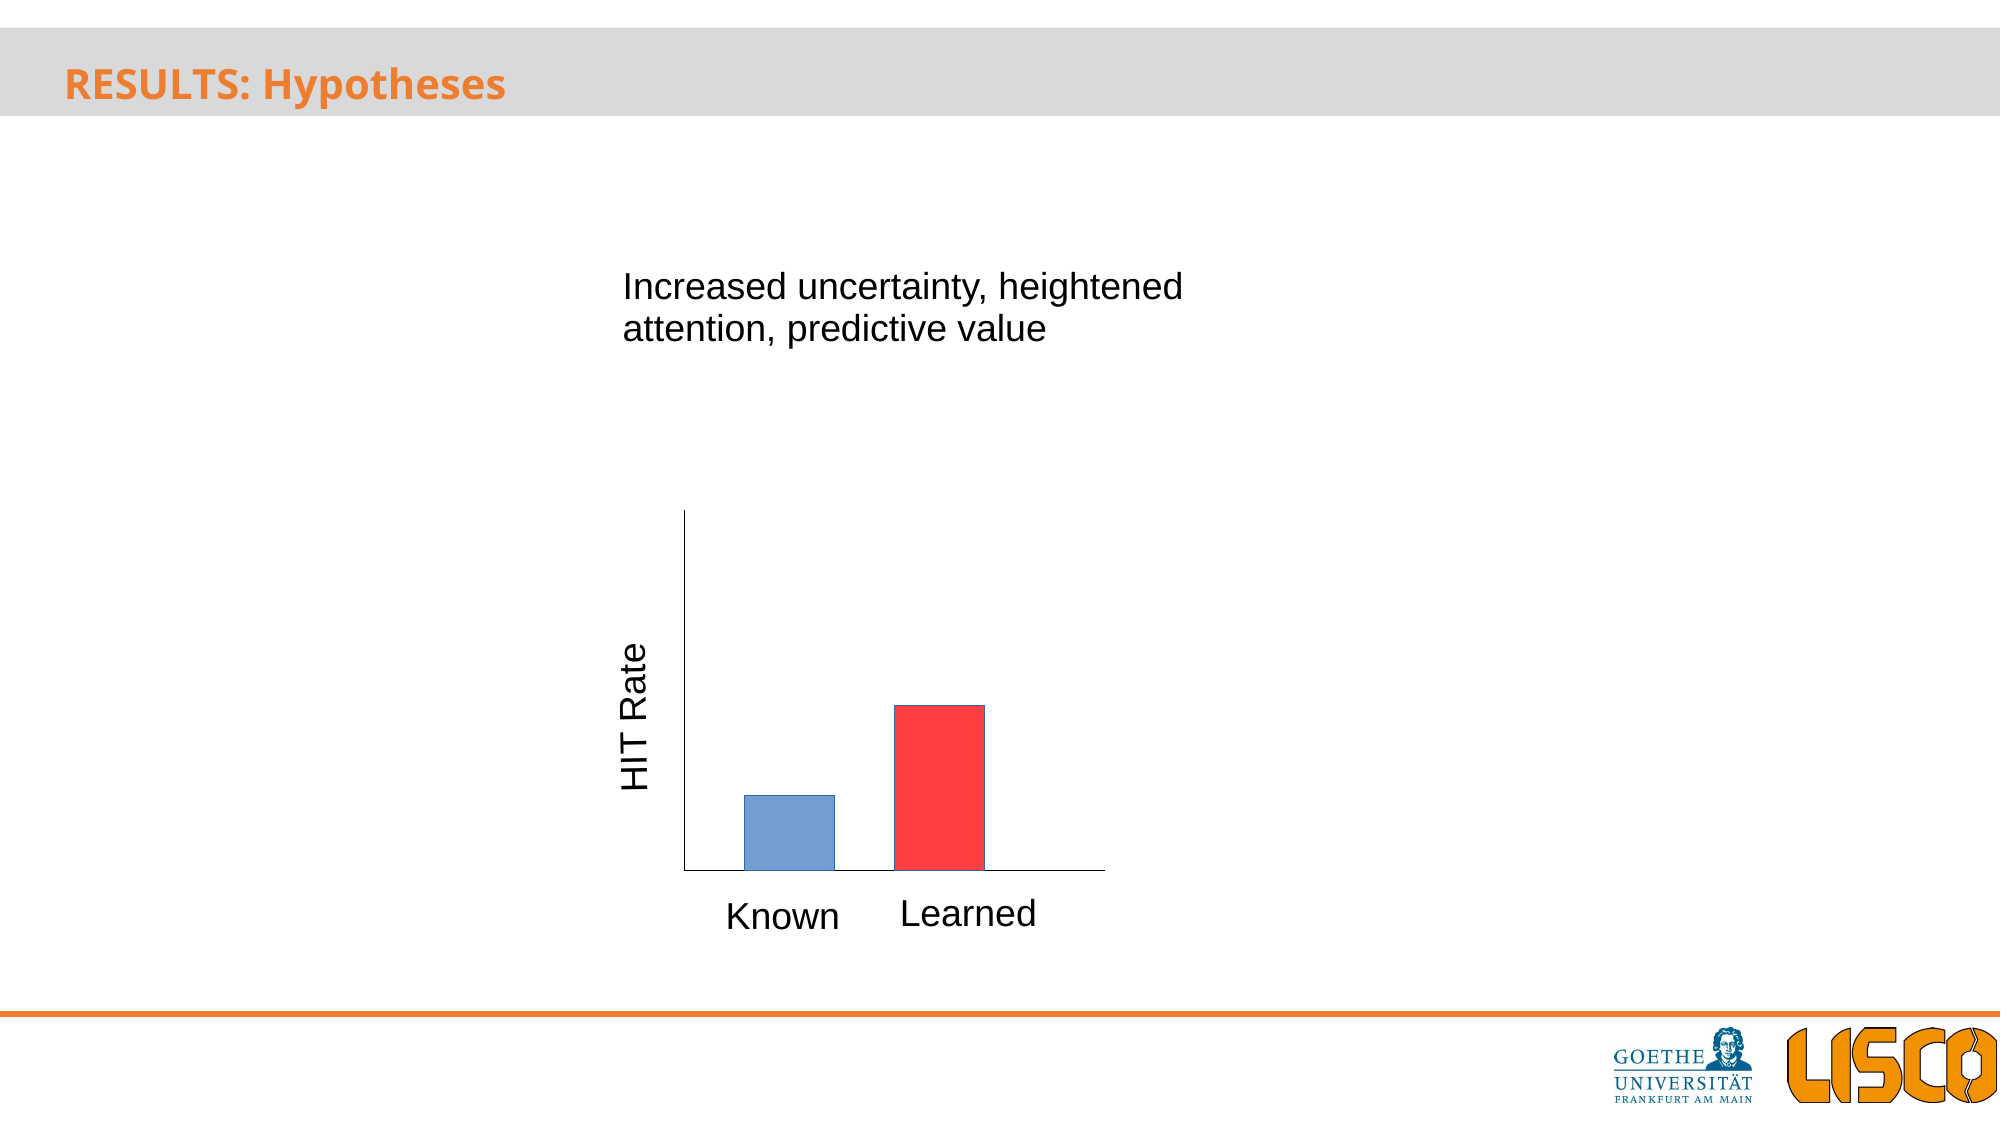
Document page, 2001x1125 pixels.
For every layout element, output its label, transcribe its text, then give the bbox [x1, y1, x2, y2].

text_box Known [710, 888, 951, 946]
text_box [894, 705, 985, 871]
text_box RESULTS: Hypotheses [49, 50, 522, 116]
text_box Learned [885, 885, 1126, 943]
text_box [744, 795, 835, 871]
picture [1787, 1027, 1997, 1103]
text_box Increased uncertainty, heightened attention, predictive value [696, 258, 1298, 357]
picture [1733, 1027, 1752, 1067]
text_box HIT Rate [593, 115, 706, 808]
picture [1614, 1027, 1752, 1103]
text_box [0, 27, 2000, 116]
